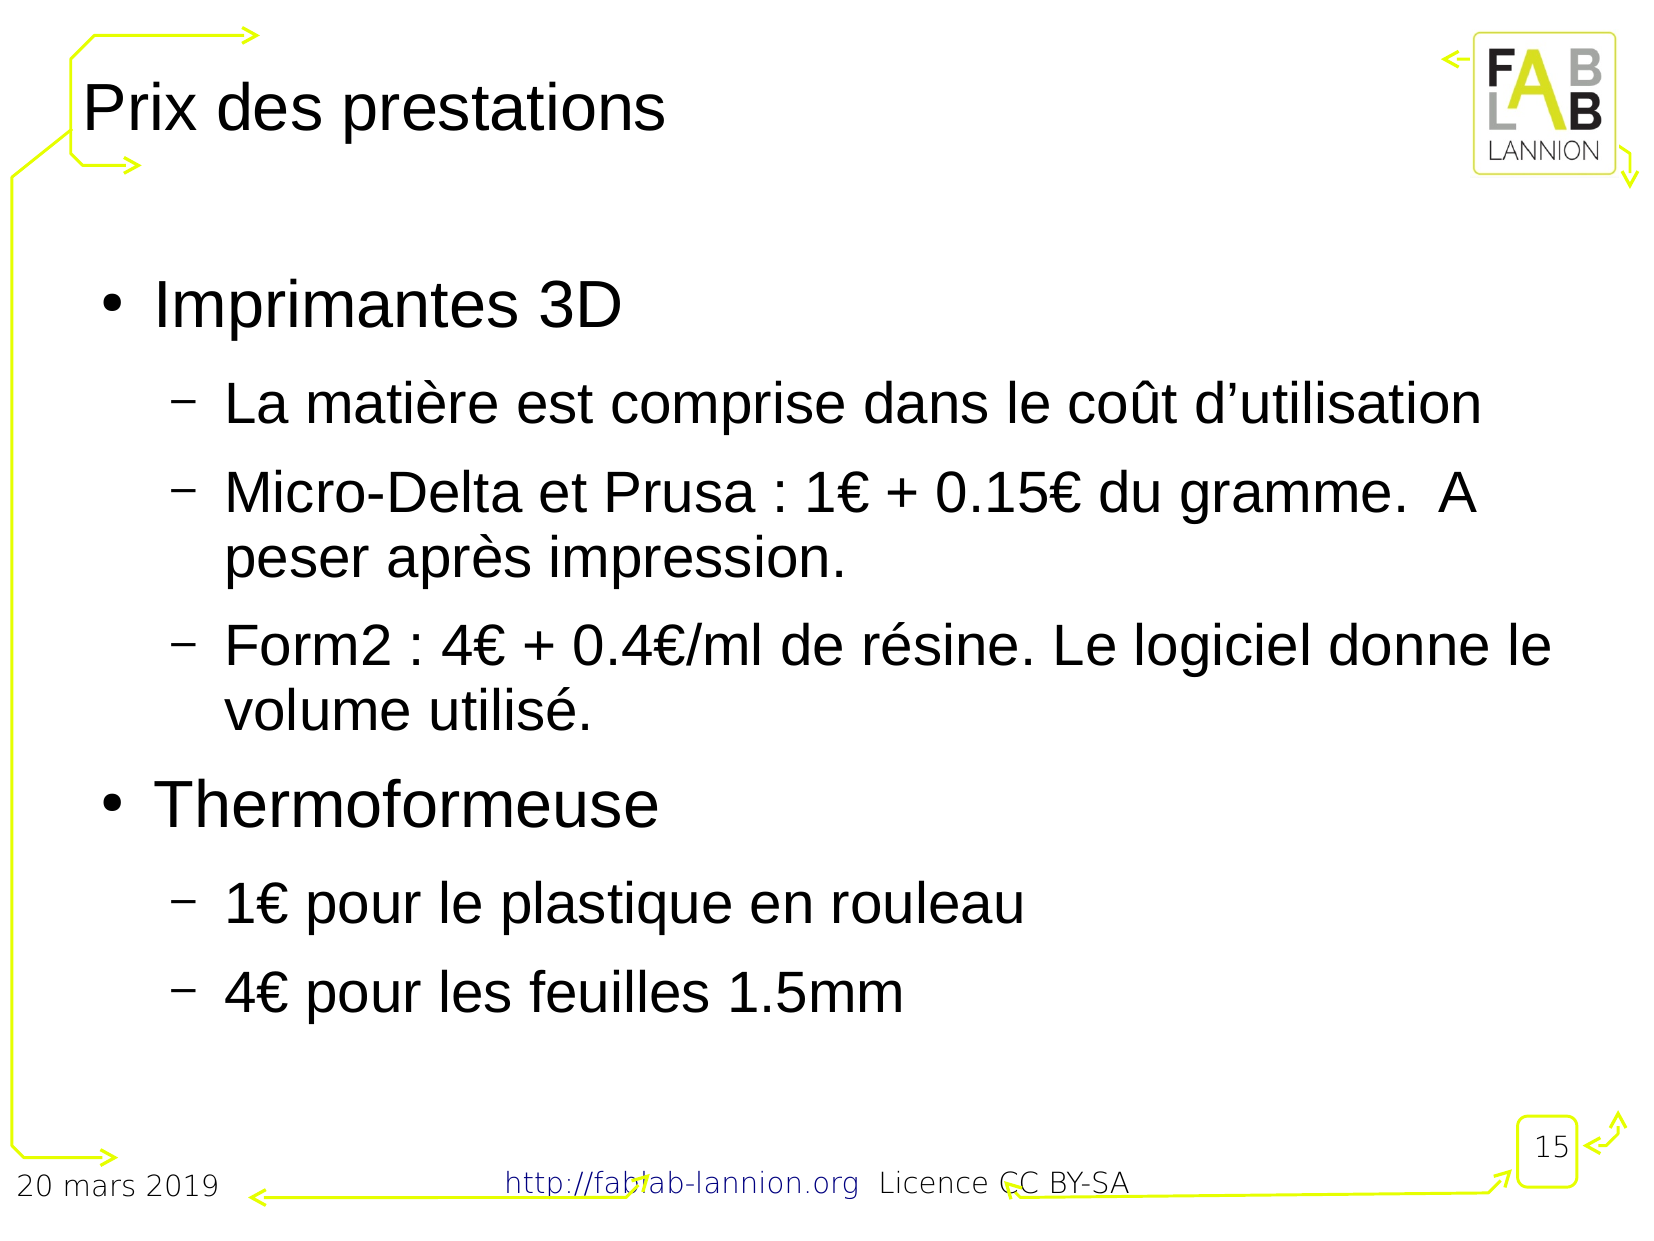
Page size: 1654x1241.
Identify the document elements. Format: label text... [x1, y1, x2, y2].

picture [1470, 29, 1619, 178]
title Prix des prestations [82, 49, 1441, 166]
list Imprimantes 3D La matière est comprise dans le coût d’utilisation Micro-Delta et Prusa : 1€ + 0.15€ du gramme. A peser après impression. Form2 : 4€ + 0.4€/ml de résine. Le logiciel donne le volume utilisé. Thermoformeuse 1€ pour le plastique en rouleau 4€ pour les feuilles 1.5mm [82, 266, 1571, 1052]
